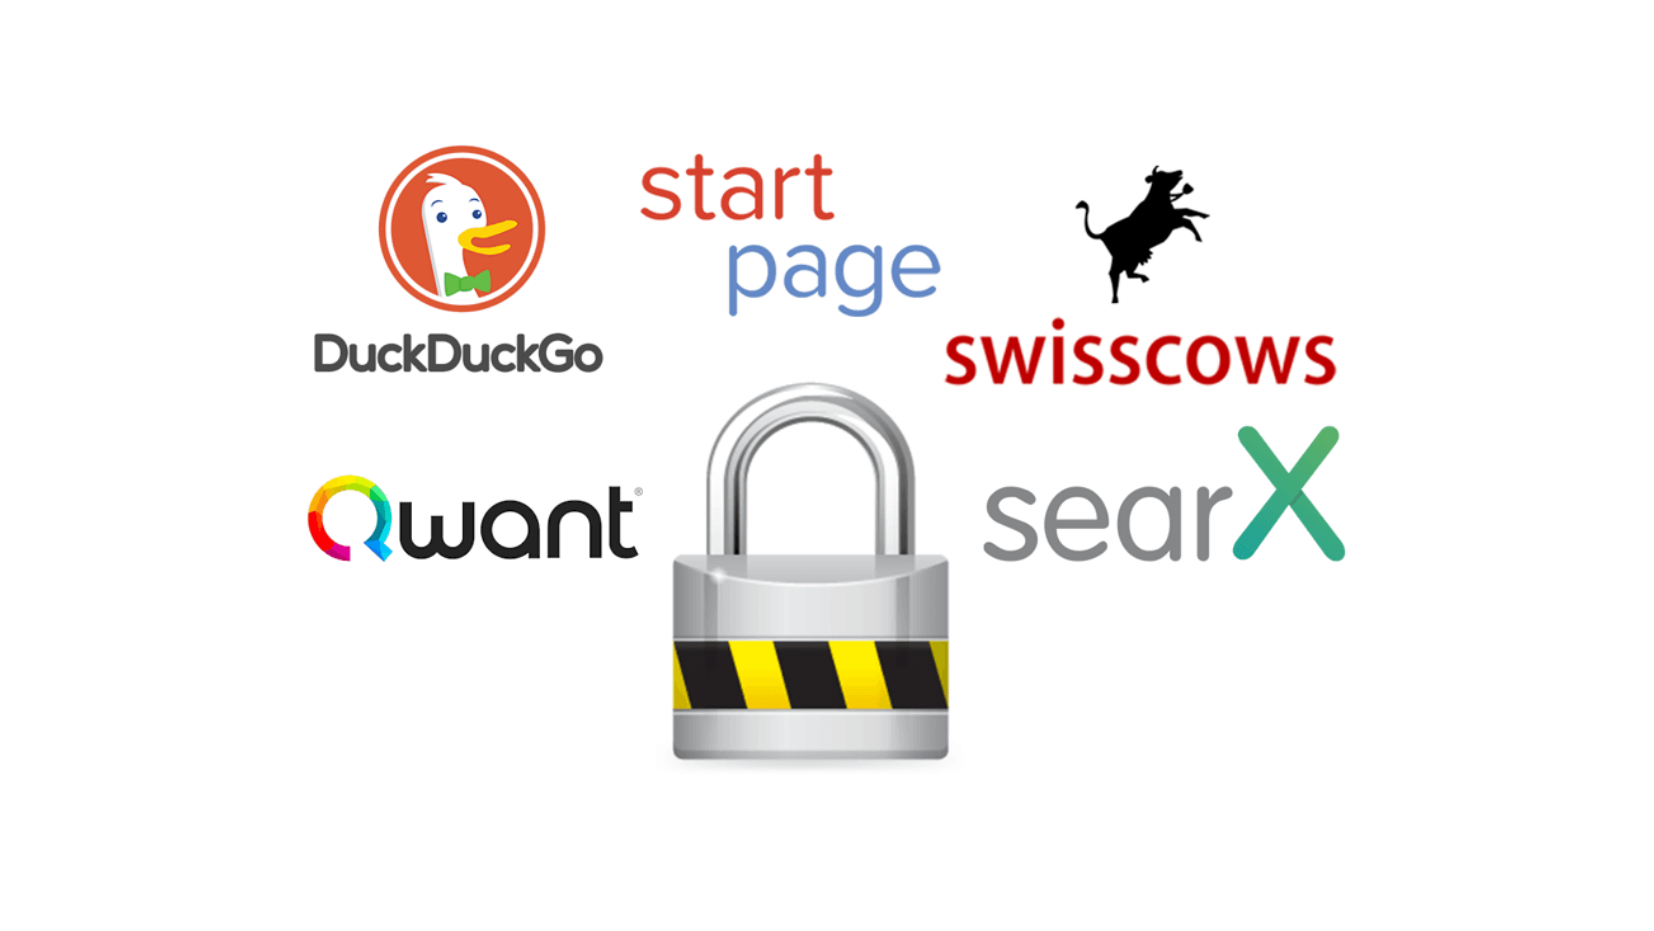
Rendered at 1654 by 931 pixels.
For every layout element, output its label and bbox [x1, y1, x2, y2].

picture [285, 119, 1364, 802]
